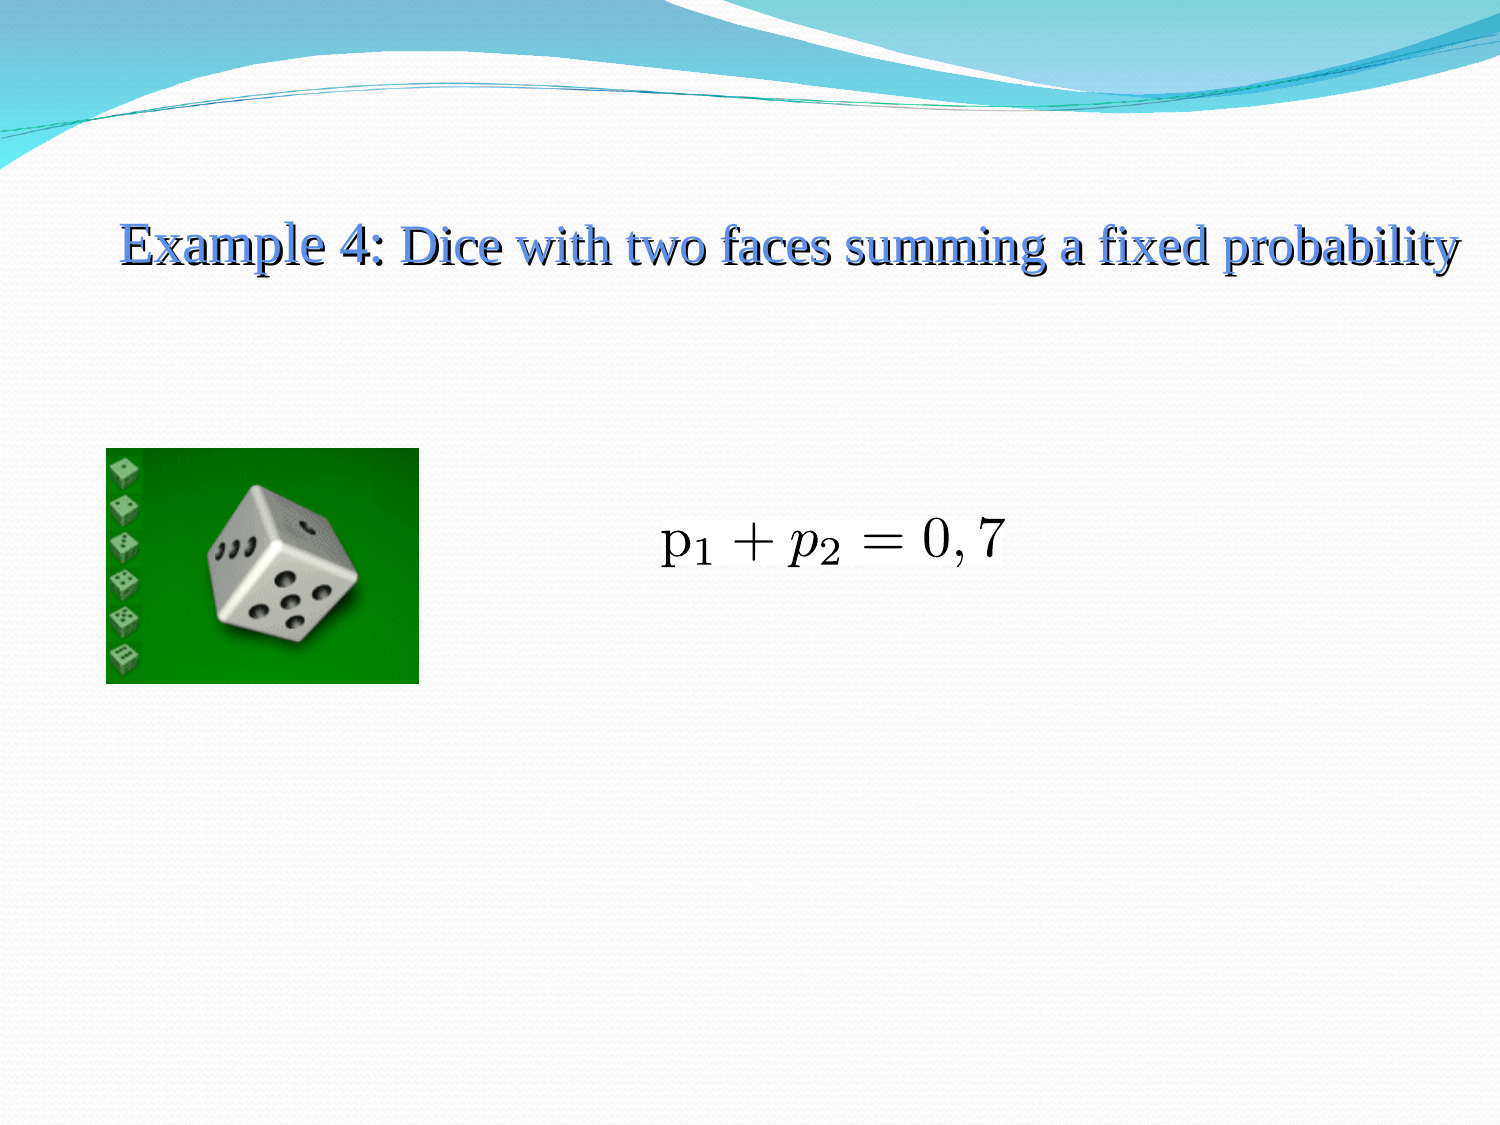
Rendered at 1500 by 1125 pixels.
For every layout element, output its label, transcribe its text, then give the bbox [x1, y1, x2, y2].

text_box Example 4: Dice with two faces summing a fixed probability [38, 207, 1500, 275]
picture [0, 0, 1500, 1125]
text_box [661, 516, 1006, 568]
